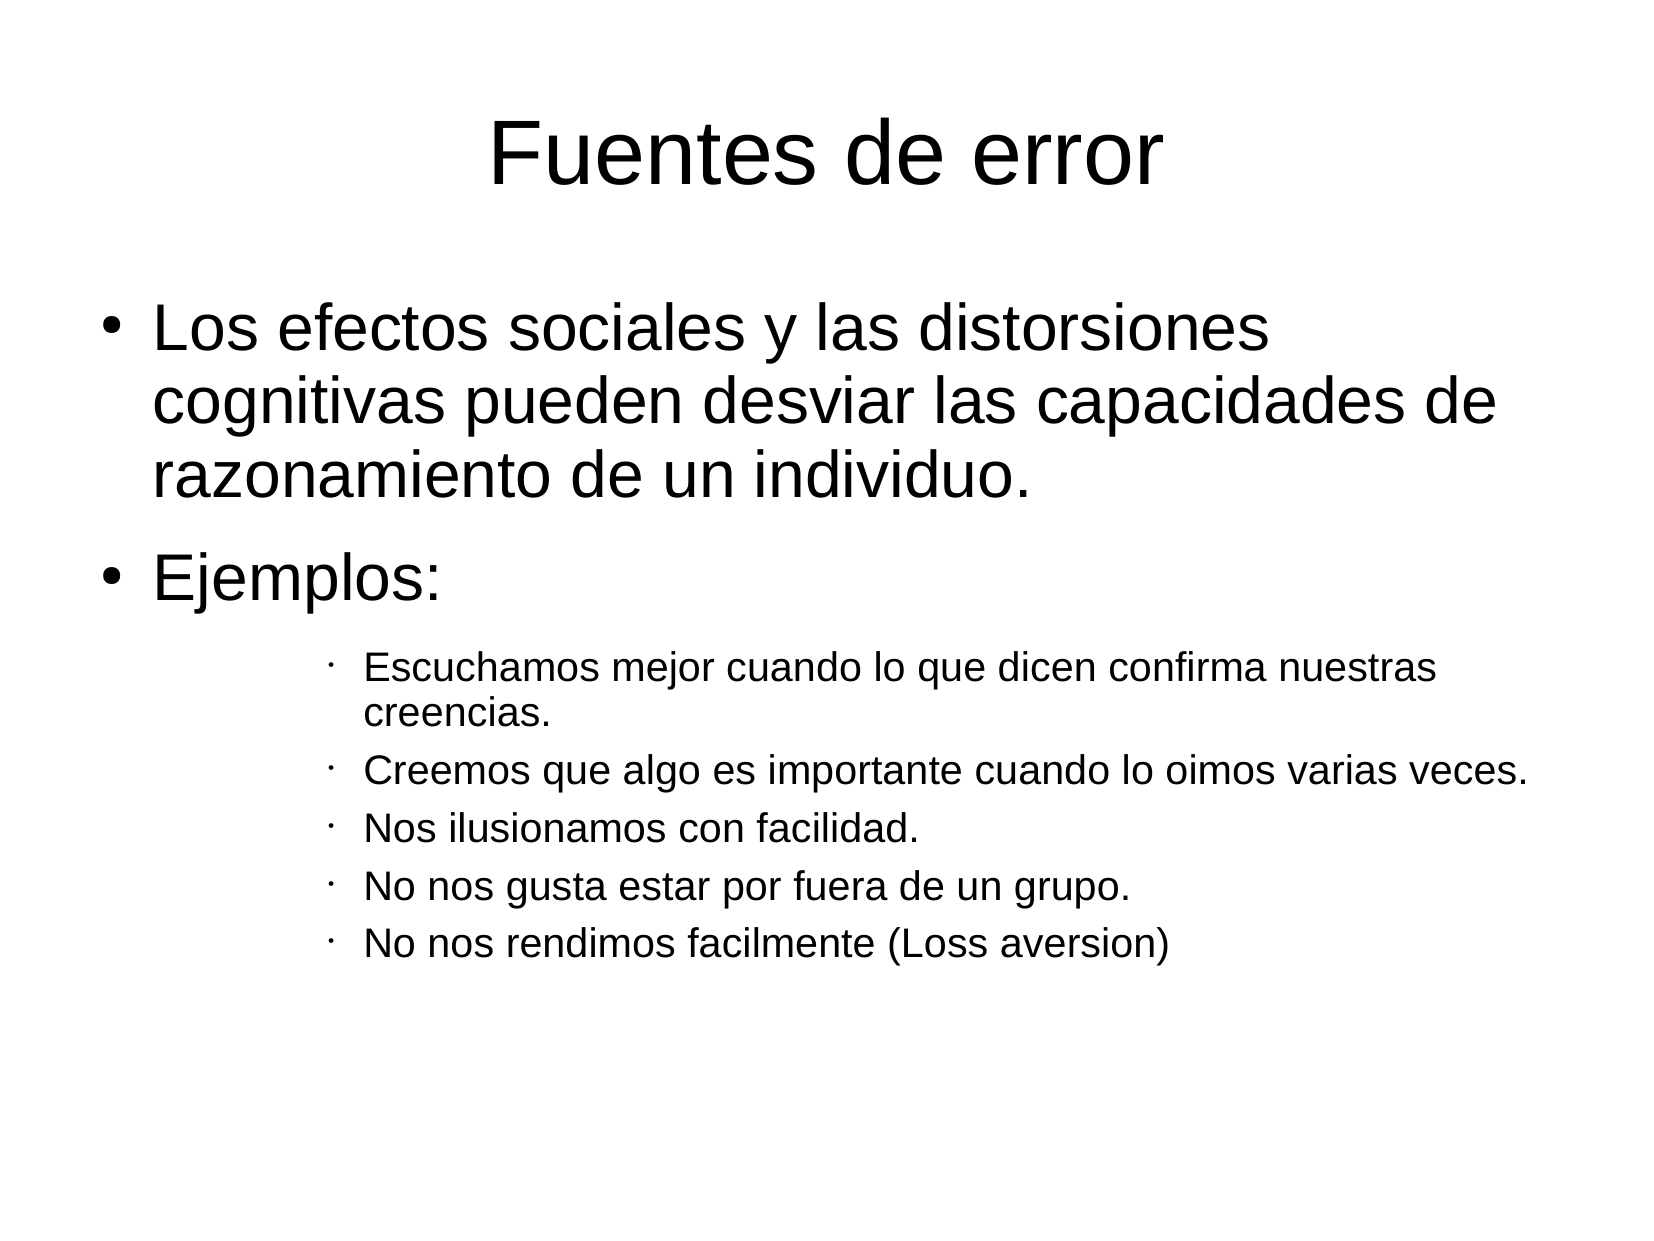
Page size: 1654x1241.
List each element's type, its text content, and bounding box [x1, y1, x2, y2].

title Fuentes de error [82, 49, 1571, 257]
list Los efectos sociales y las distorsiones cognitivas pueden desviar las capacidades de razonamiento de un individuo. Ejemplos: Escuchamos mejor cuando lo que dicen confirma nuestras creencias. Creemos que algo es importante cuando lo oimos varias veces. Nos ilusionamos con facilidad. No nos gusta estar por fuera de un grupo. No nos rendimos facilmente (Loss aversion) [82, 290, 1538, 1010]
